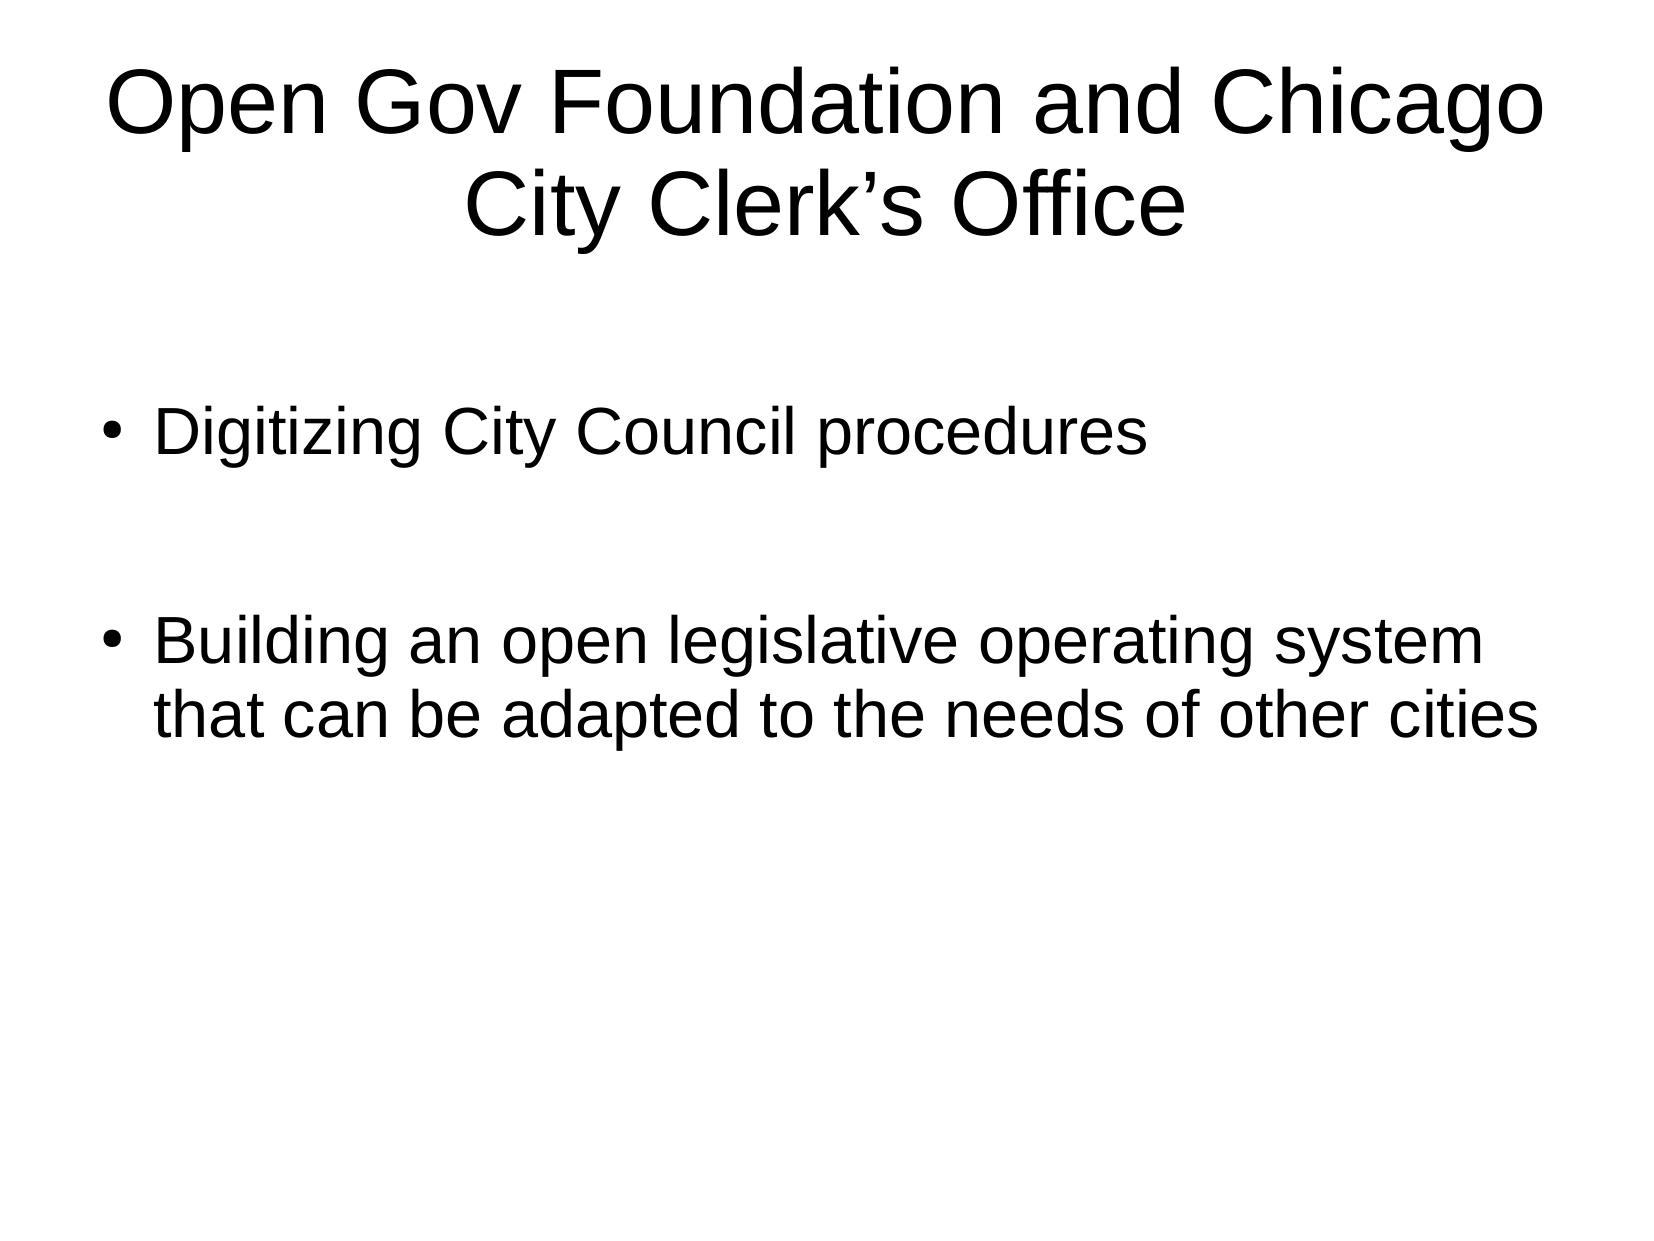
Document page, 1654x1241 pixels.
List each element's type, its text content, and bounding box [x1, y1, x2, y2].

list Digitizing City Council procedures Building an open legislative operating system that can be adapted to the needs of other cities [82, 290, 1571, 1010]
title Open Gov Foundation and Chicago City Clerk’s Office [82, 49, 1571, 257]
